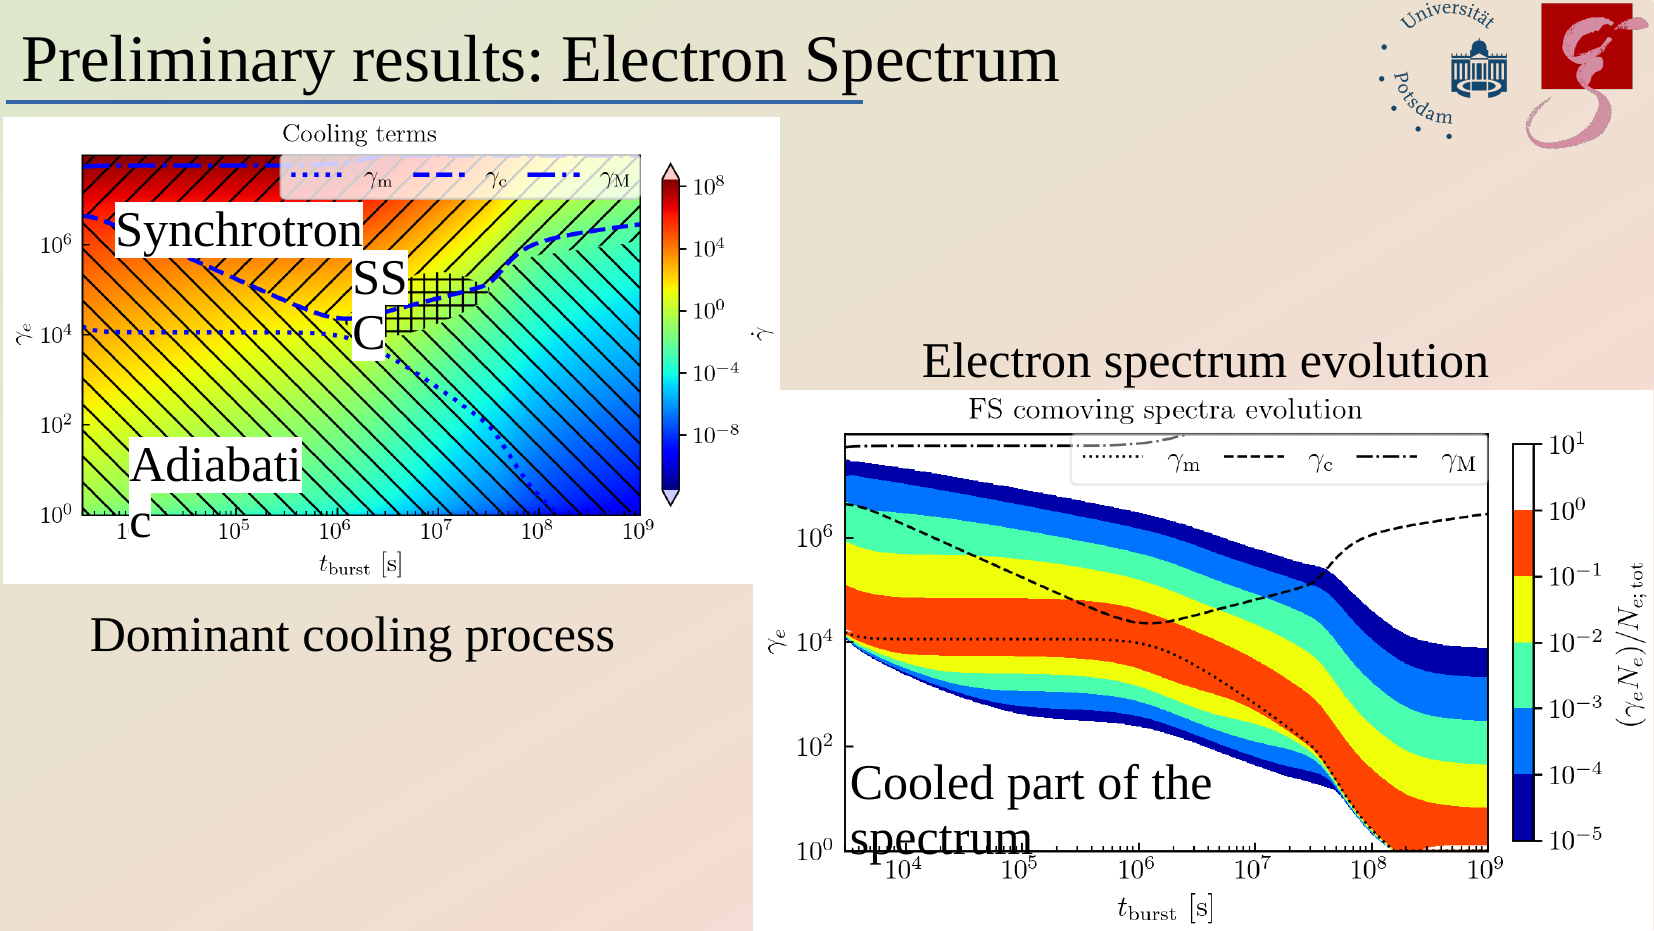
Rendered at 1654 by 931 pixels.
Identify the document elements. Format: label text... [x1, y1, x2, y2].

text_box Cooled part of the spectrum [835, 747, 1276, 863]
text_box Synchrotron [100, 194, 376, 260]
title Preliminary results: Electron Spectrum [20, 0, 1375, 118]
text_box Dominant cooling process [75, 600, 628, 665]
picture [1375, 0, 1654, 154]
text_box Electron spectrum evolution [907, 325, 1501, 391]
text_box SSC [337, 242, 455, 308]
picture [3, 117, 1654, 931]
text_box Adiabatic [114, 430, 338, 495]
